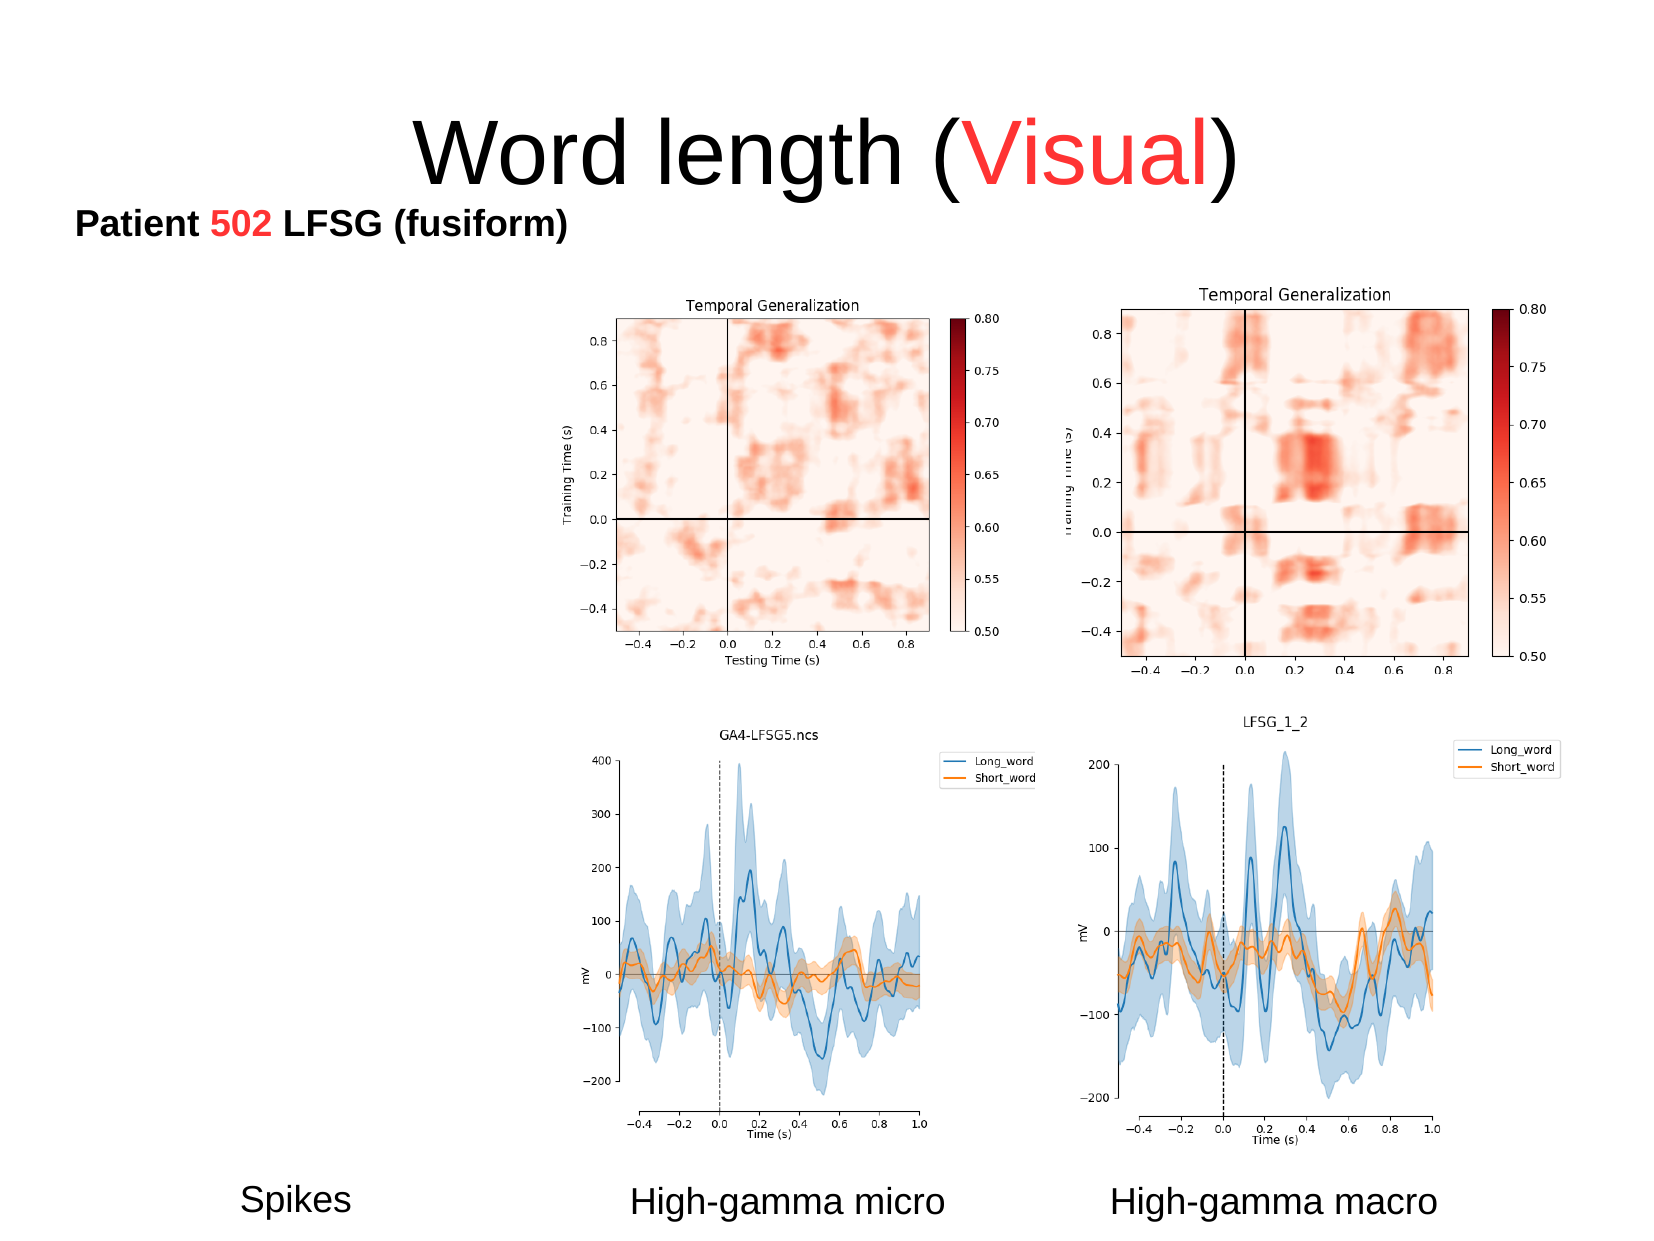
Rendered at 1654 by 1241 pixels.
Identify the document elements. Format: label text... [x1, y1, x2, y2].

text_box High-gamma macro [1095, 1173, 1456, 1231]
text_box Spikes [225, 1171, 406, 1229]
picture [525, 254, 1654, 1171]
text_box Patient 502 LFSG (fusiform) [60, 195, 616, 256]
title Word length (Visual) [82, 49, 1571, 257]
text_box High-gamma micro [615, 1173, 976, 1231]
